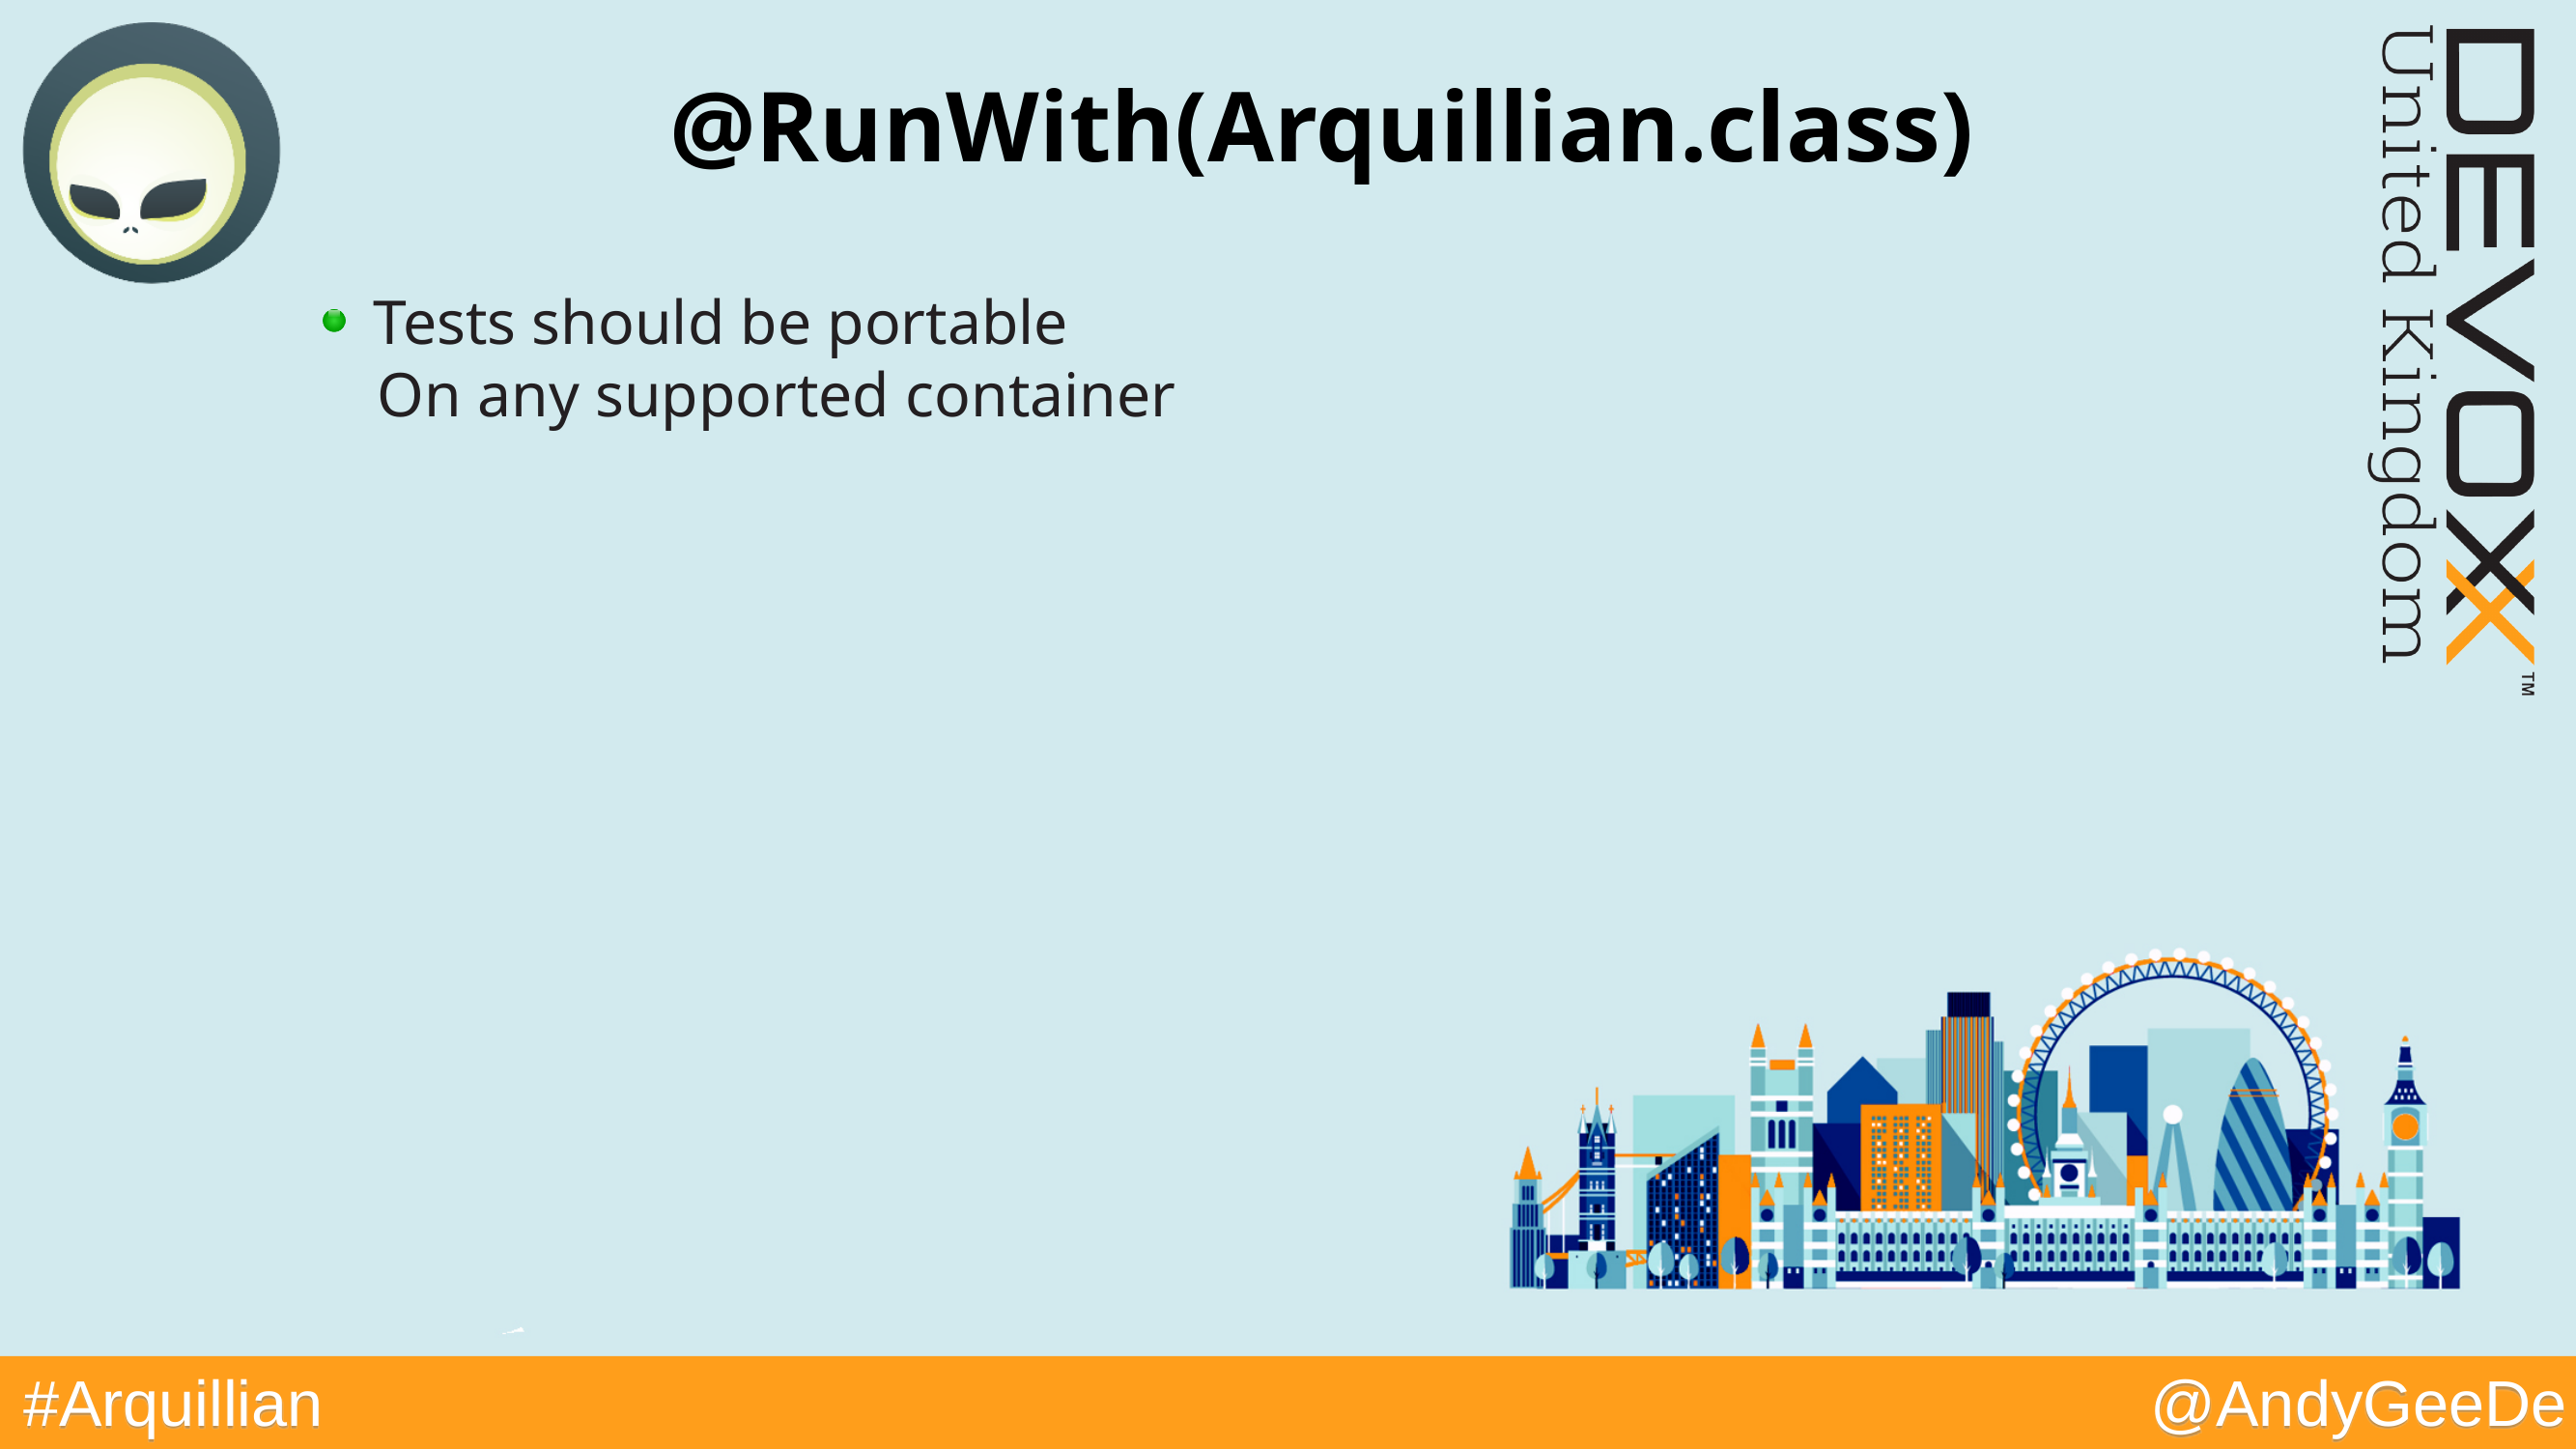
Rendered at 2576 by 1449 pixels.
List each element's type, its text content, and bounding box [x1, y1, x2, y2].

list Tests should be portable On any supported container [304, 284, 2394, 1229]
title @RunWith(Arquillian.class) [197, 58, 2448, 243]
picture [0, 0, 2576, 1355]
